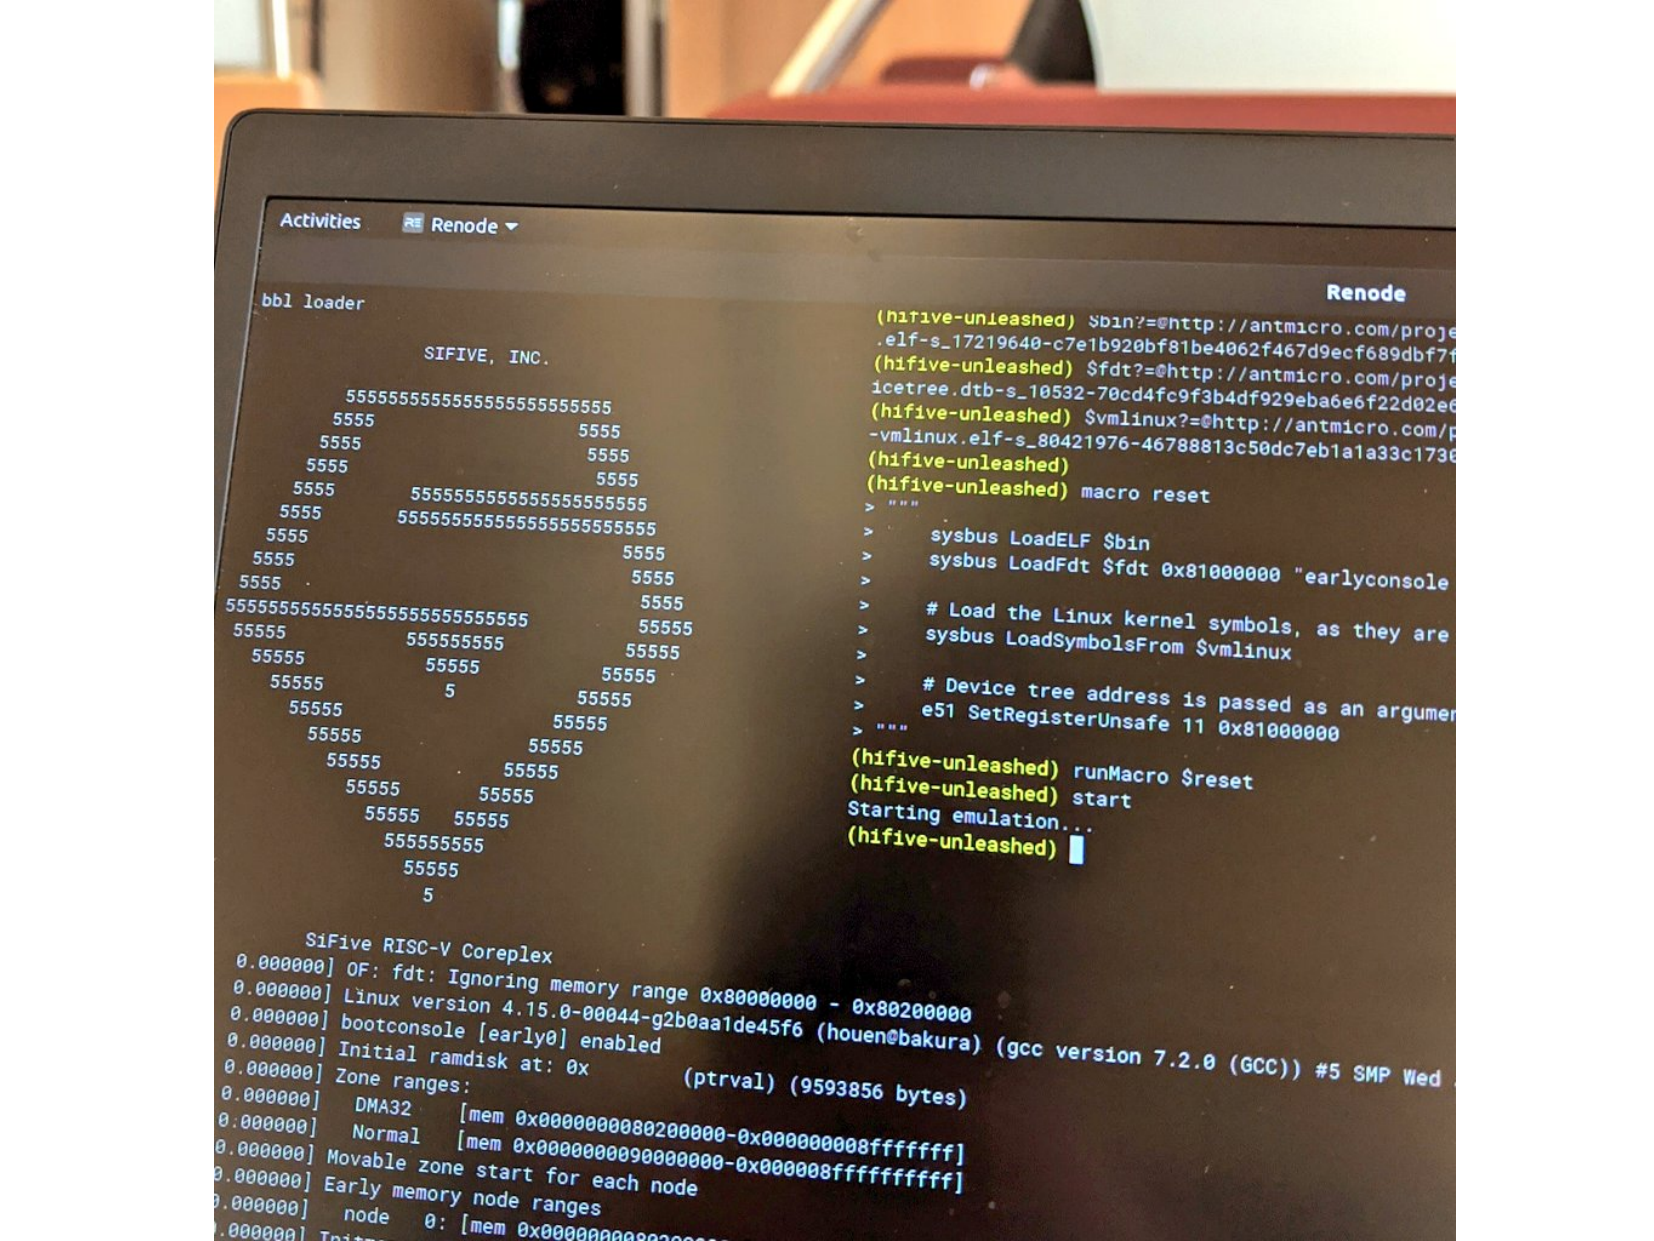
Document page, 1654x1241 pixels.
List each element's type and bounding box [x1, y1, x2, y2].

picture [214, 0, 1456, 1241]
